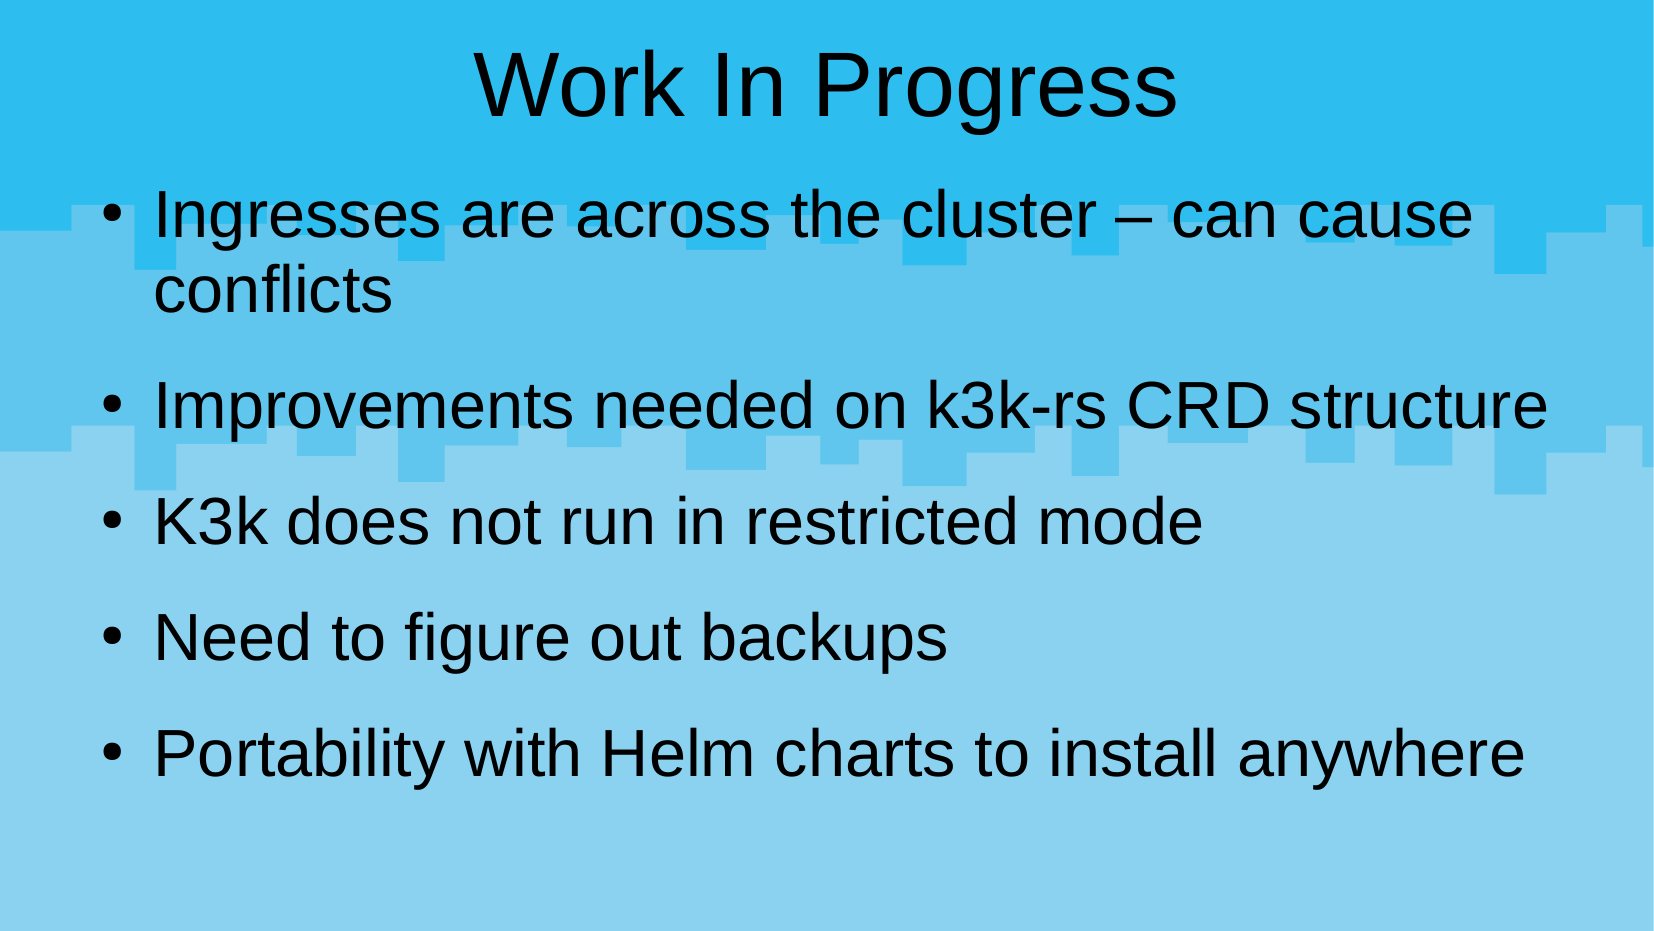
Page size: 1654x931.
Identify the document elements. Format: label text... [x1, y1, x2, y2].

picture [0, 0, 1654, 931]
title Work In Progress [82, 7, 1571, 163]
list Ingresses are across the cluster – can cause conflicts Improvements needed on k3k-rs CRD structure K3k does not run in restricted mode Need to figure out backups Portability with Helm charts to install anywhere [82, 177, 1571, 827]
